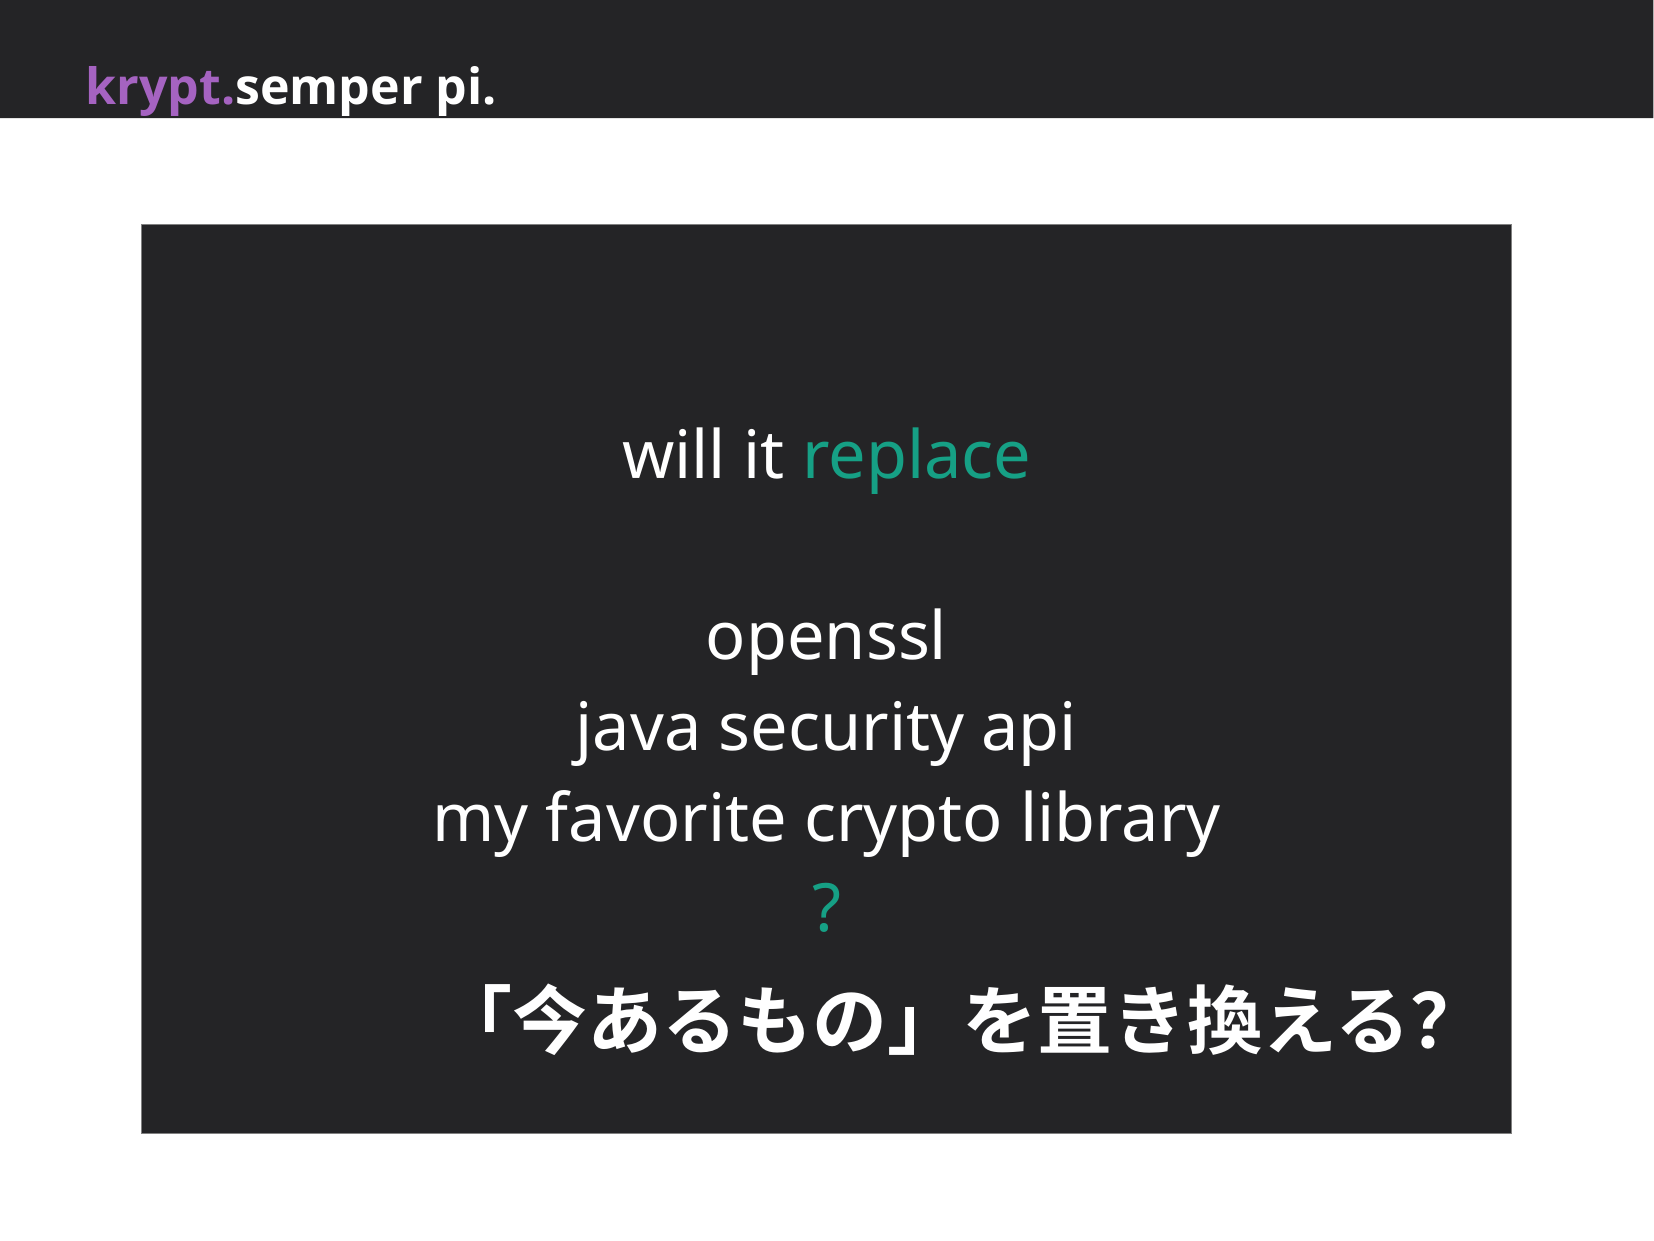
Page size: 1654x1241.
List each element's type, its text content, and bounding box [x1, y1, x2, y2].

text_box [0, 0, 1654, 119]
text_box krypt.semper pi. [70, 43, 544, 119]
text_box will it replace openssl java security api my favorite crypto library ? [141, 224, 1512, 1134]
text_box 「今あるもの」を置き換える？ [153, 909, 1501, 1123]
text_box [165, 531, 1441, 909]
